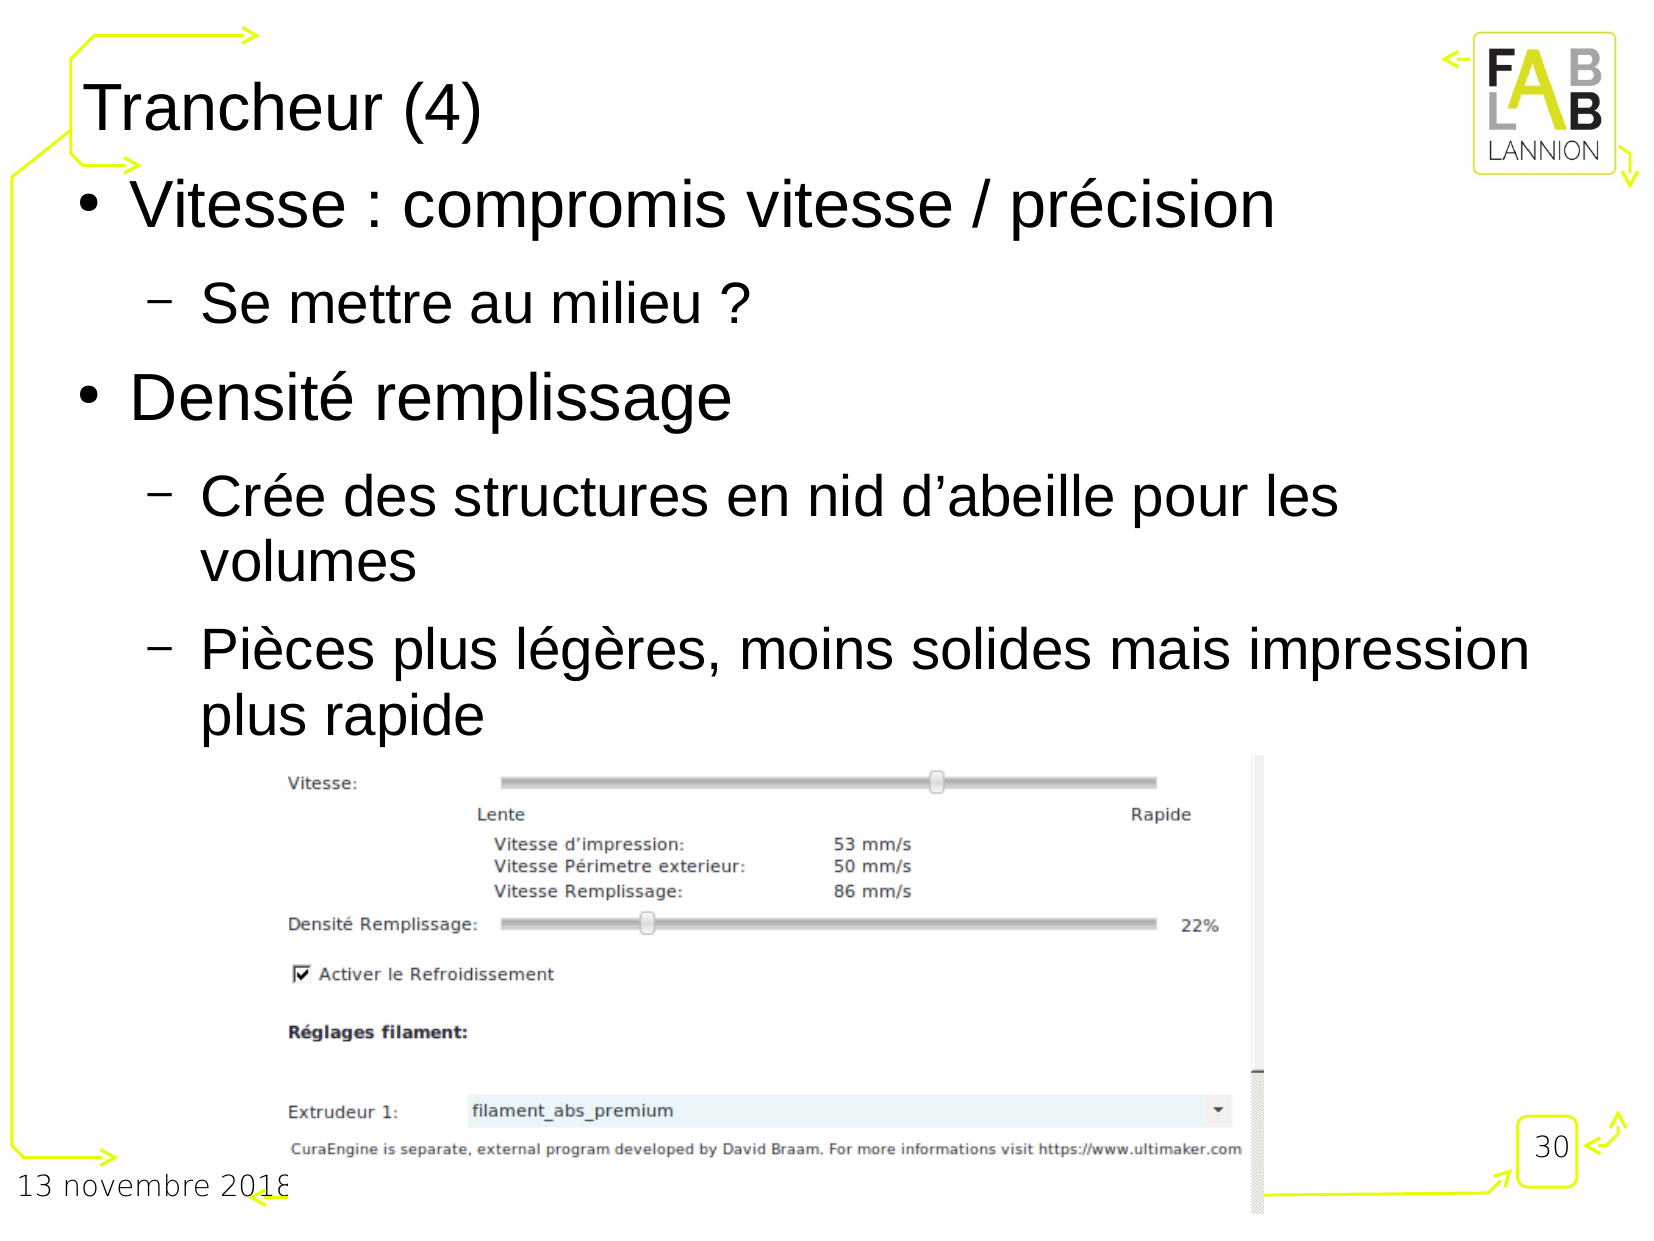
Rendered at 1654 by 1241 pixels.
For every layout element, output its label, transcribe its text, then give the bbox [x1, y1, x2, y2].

list Vitesse : compromis vitesse / précision Se mettre au milieu ? Densité remplissage Crée des structures en nid d’abeille pour les volumes Pièces plus légères, moins solides mais impression plus rapide [59, 166, 1548, 886]
picture [1470, 29, 1619, 178]
picture [288, 755, 1264, 1214]
title Trancheur (4) [82, 49, 1441, 166]
